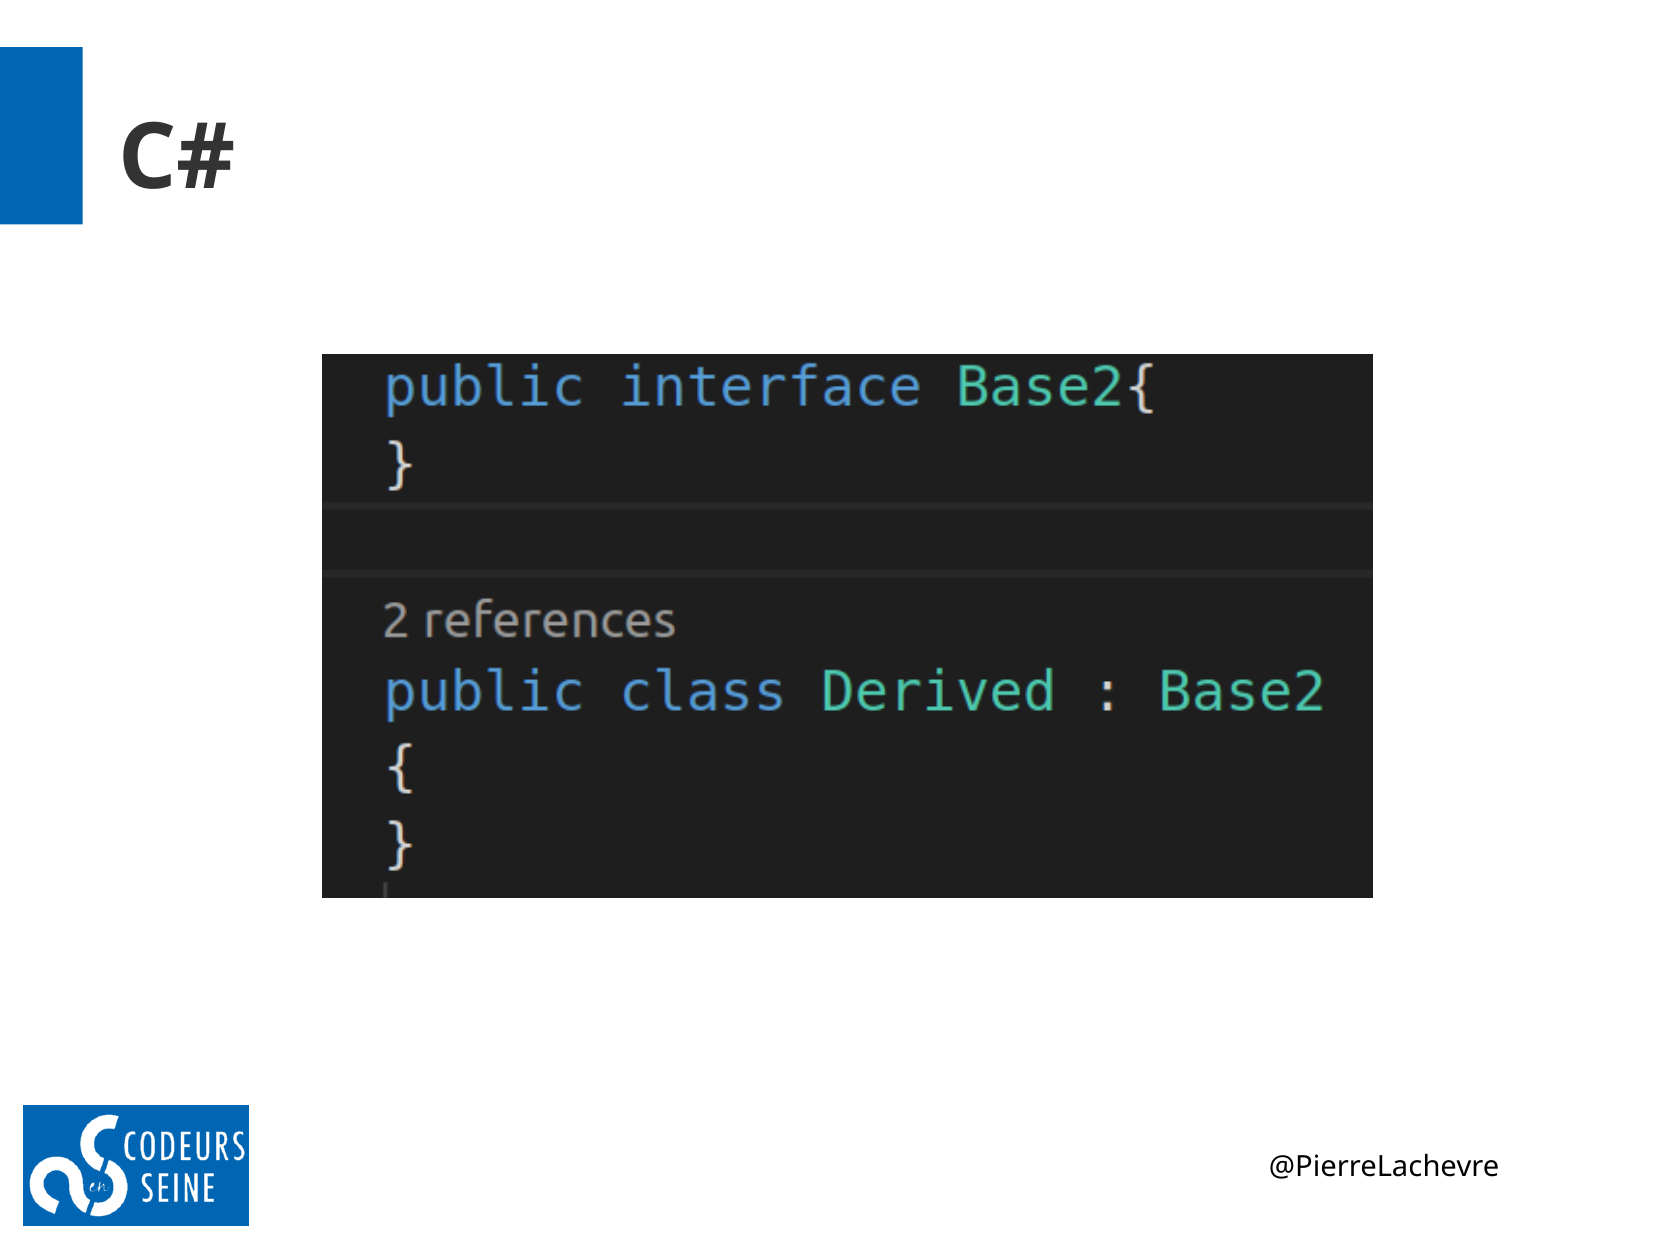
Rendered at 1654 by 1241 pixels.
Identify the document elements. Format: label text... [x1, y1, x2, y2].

title C# [118, 49, 1571, 257]
picture [322, 354, 1373, 898]
picture [23, 1105, 249, 1226]
